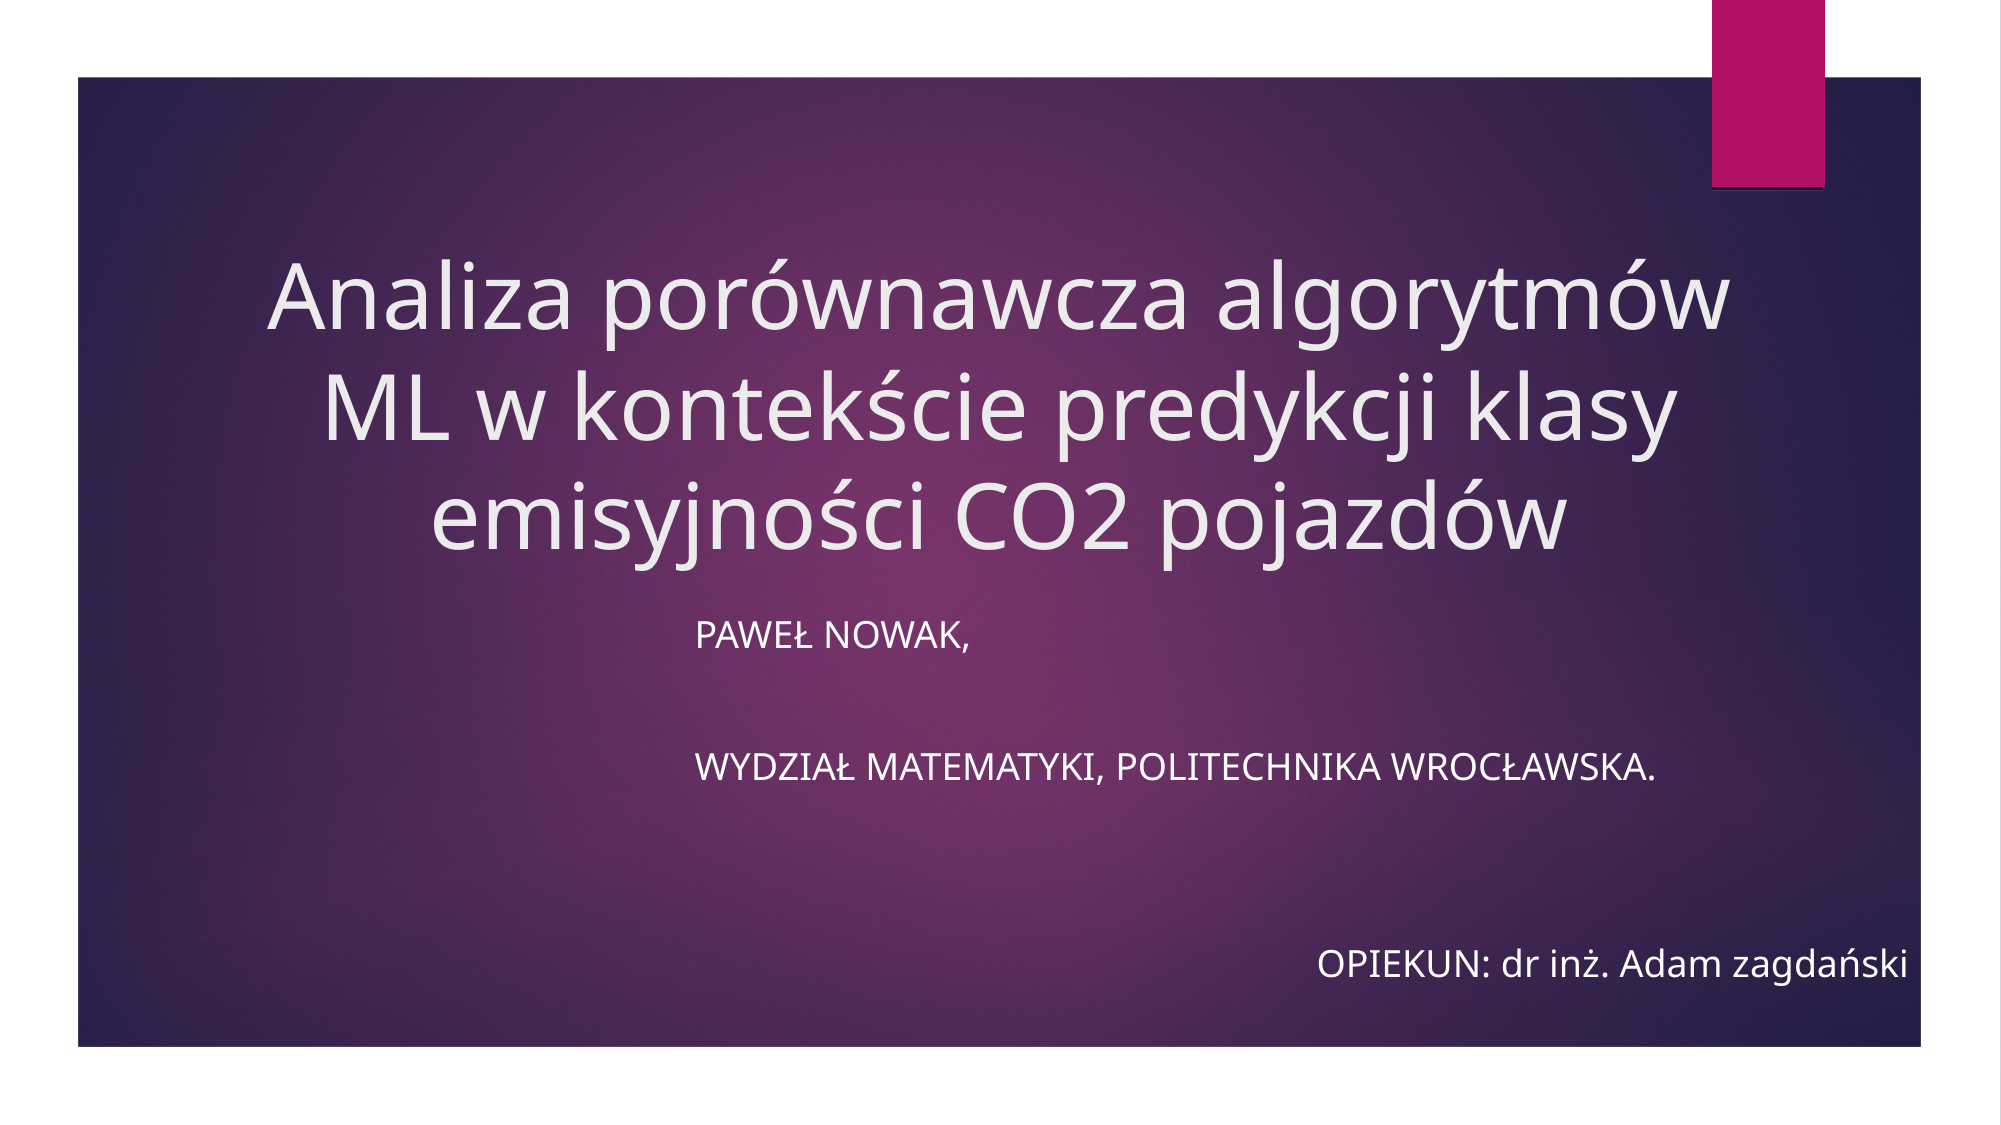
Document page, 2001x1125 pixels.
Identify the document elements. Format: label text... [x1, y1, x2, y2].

text_box OPIEKUN: dr inż. Adam zagdański [1301, 932, 1877, 1039]
title Analiza porównawcza algorytmów ML w kontekście predykcji klasy emisyjności CO2 pojazdów [249, 79, 1750, 576]
subtitle PAWEŁ NOWAK, Wydział matematyki, politechnika wrocławska. [679, 604, 2000, 876]
